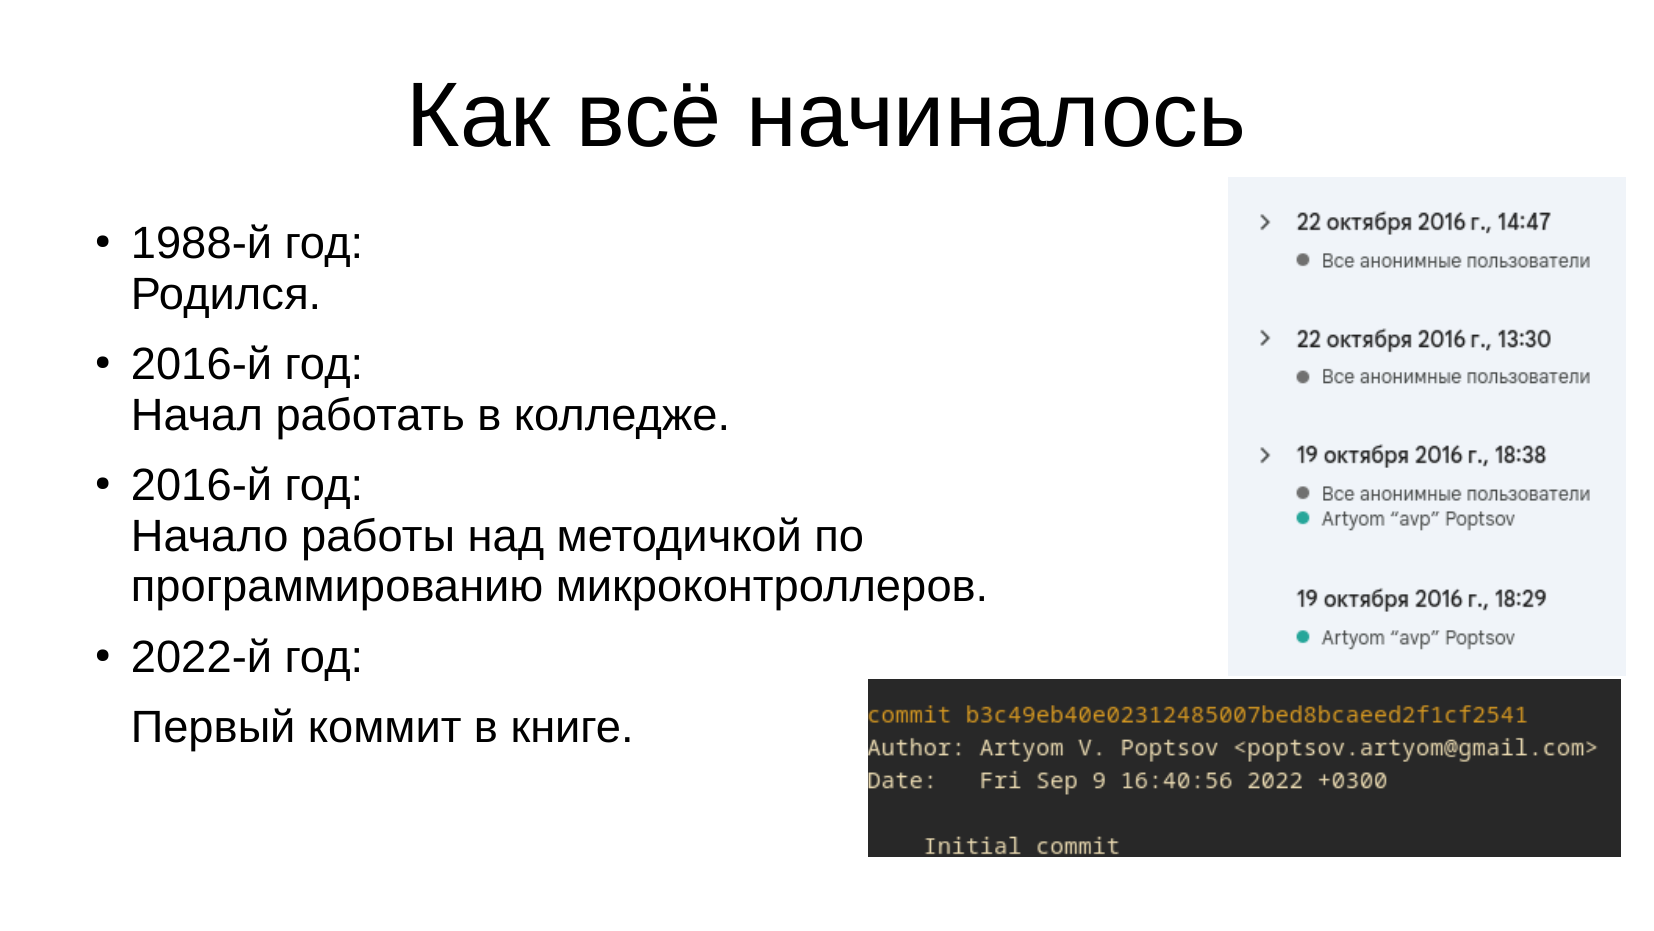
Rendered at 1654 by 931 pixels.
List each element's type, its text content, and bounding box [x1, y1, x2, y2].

title Как всё начиналось [82, 37, 1571, 193]
picture [868, 679, 1621, 857]
picture [1228, 177, 1626, 676]
list 1988-й год: Родился. 2016-й год: Начал работать в колледже. 2016-й год: Начало работы над методичкой по программированию микроконтроллеров. 2022-й год: Первый коммит в книге. [82, 217, 1241, 758]
